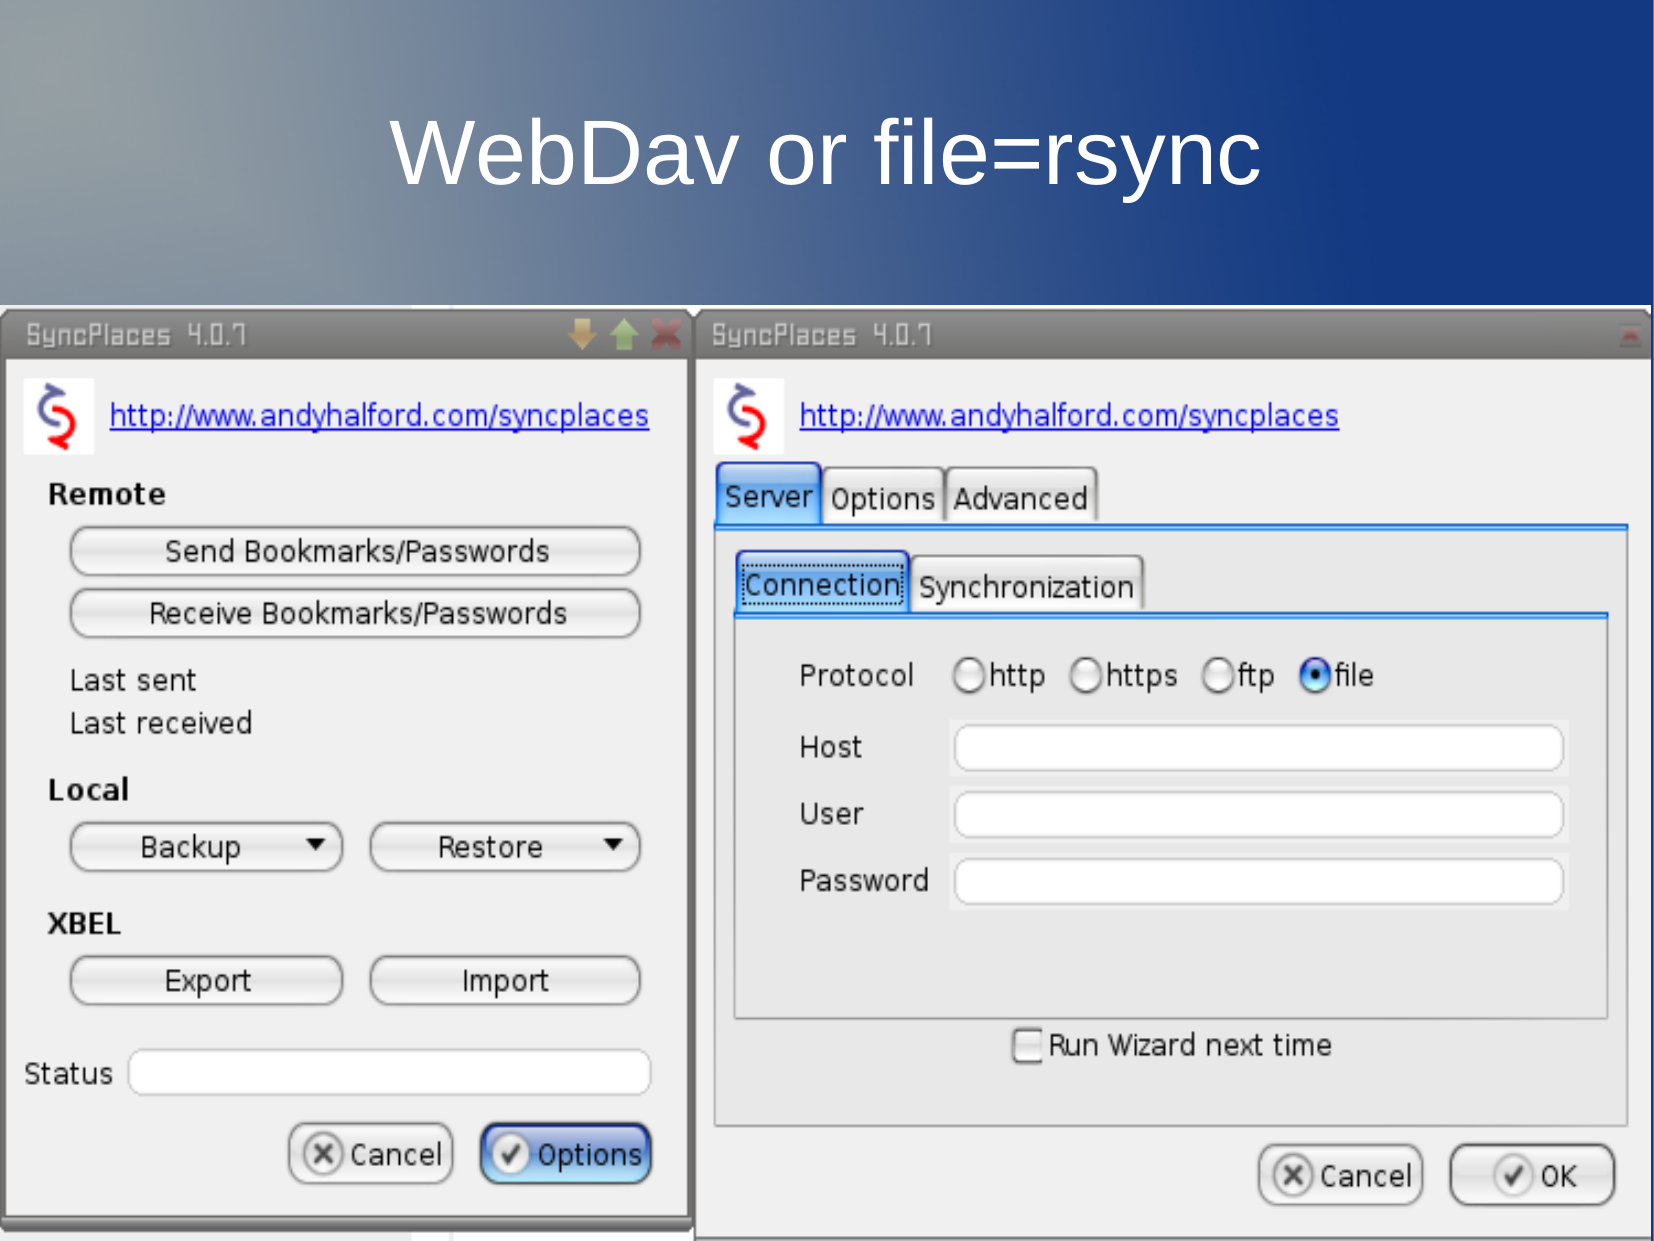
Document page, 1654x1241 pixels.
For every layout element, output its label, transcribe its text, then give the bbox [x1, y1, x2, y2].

picture [0, 0, 1654, 1241]
title WebDav or file=rsync [82, 49, 1571, 257]
